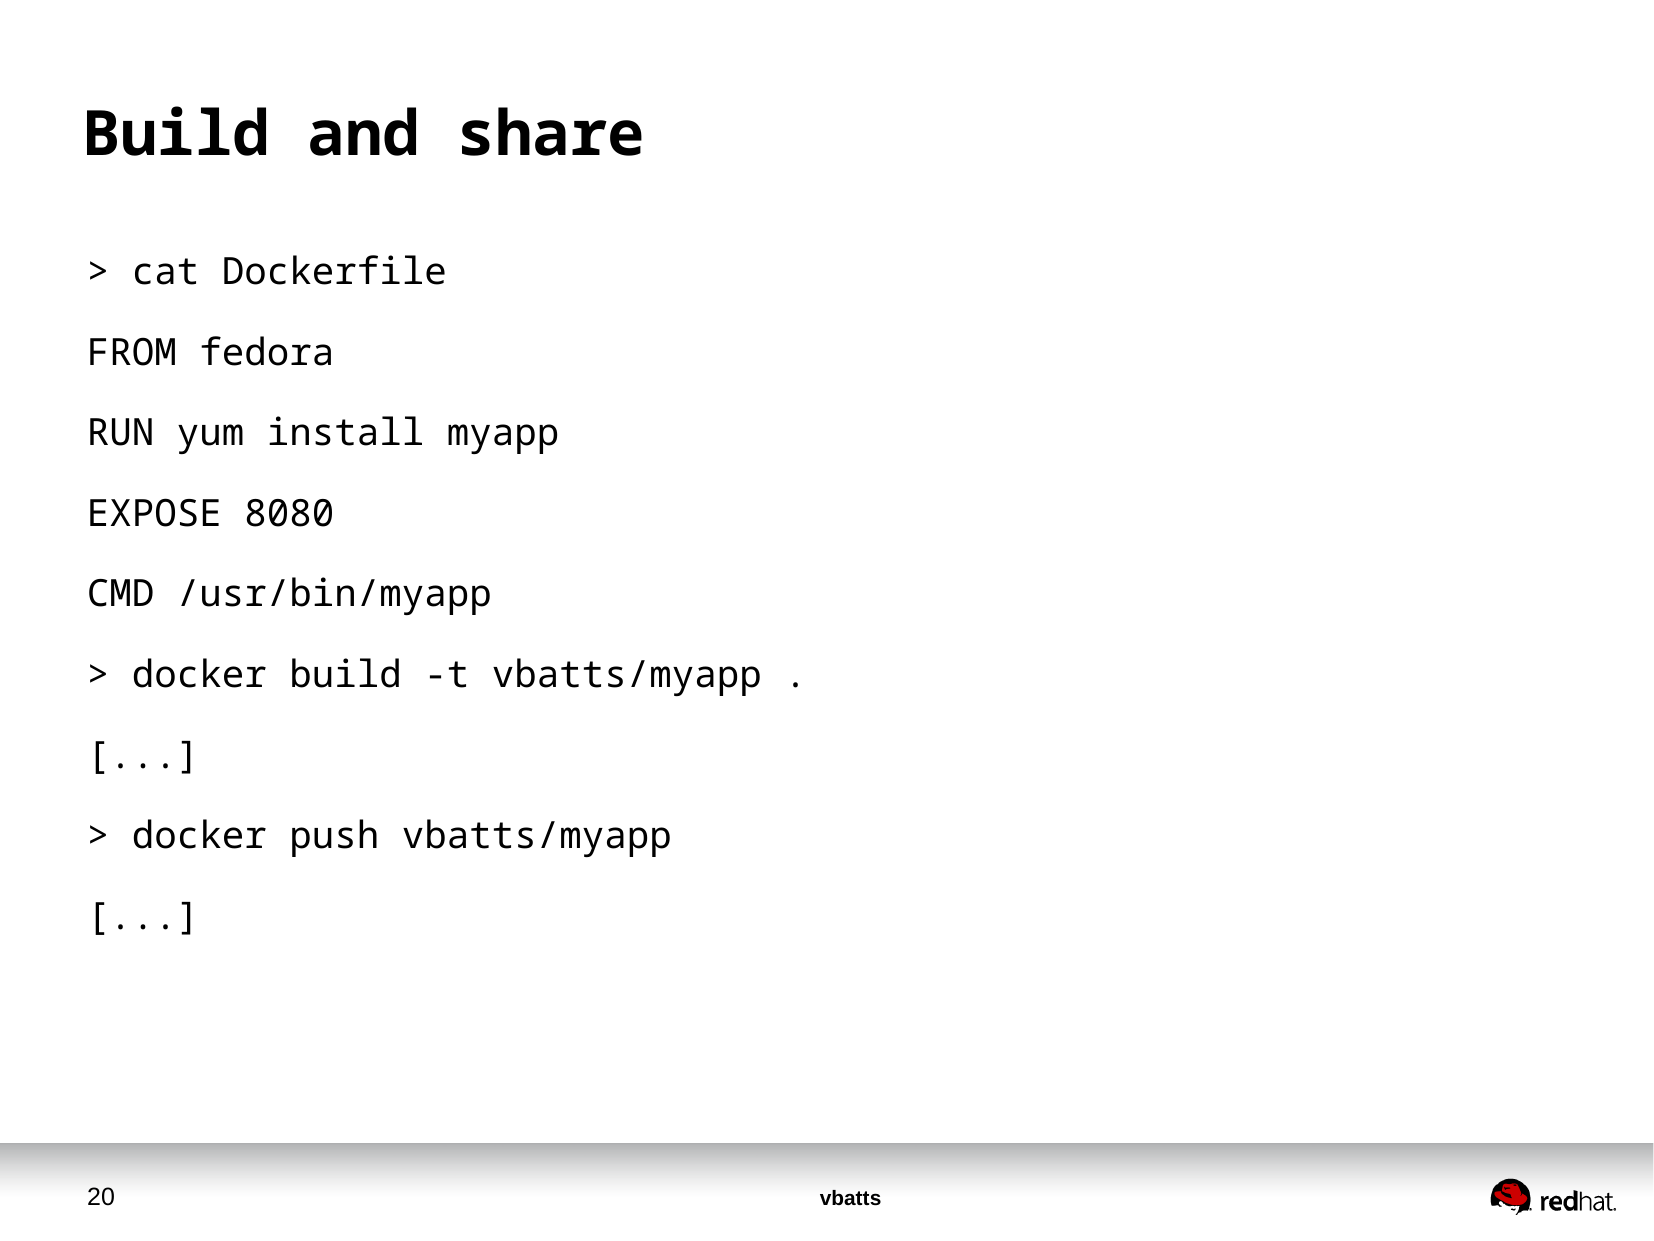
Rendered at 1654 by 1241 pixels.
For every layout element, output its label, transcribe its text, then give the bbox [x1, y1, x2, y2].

list > cat Dockerfile FROM fedora RUN yum install myapp EXPOSE 8080 CMD /usr/bin/myapp > docker build -t vbatts/myapp . [...] > docker push vbatts/myapp [...] [86, 244, 1576, 1039]
picture [0, 1143, 1654, 1241]
title Build and share [82, 37, 1571, 226]
